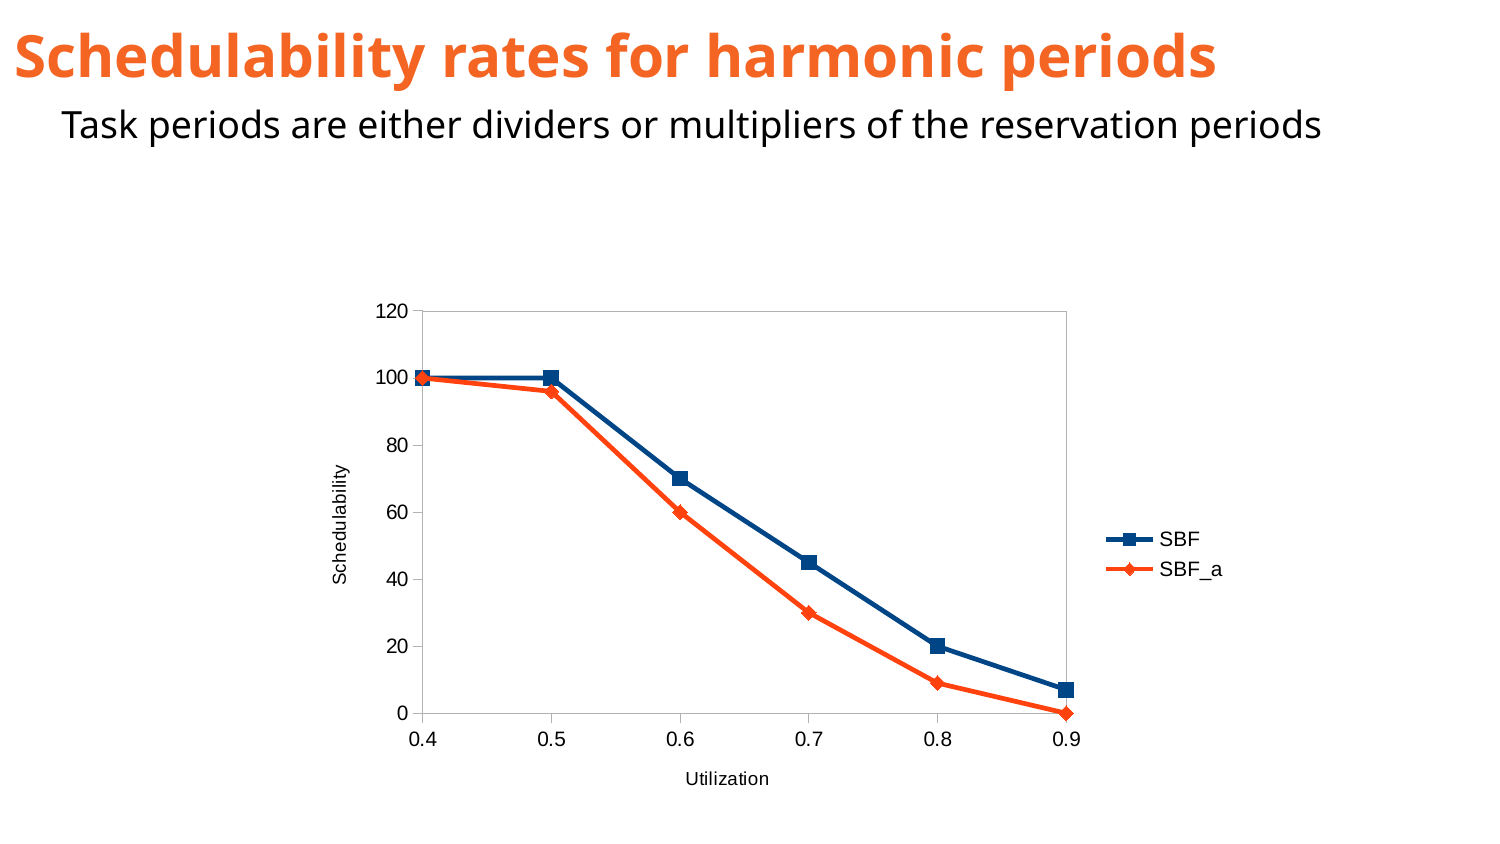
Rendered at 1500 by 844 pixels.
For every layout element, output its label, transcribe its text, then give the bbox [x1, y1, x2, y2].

title Schedulability rates for harmonic periods [0, 4, 1500, 131]
title Task periods are either dividers or multipliers of the reservation periods [46, 79, 1414, 583]
chart [296, 583, 1242, 821]
